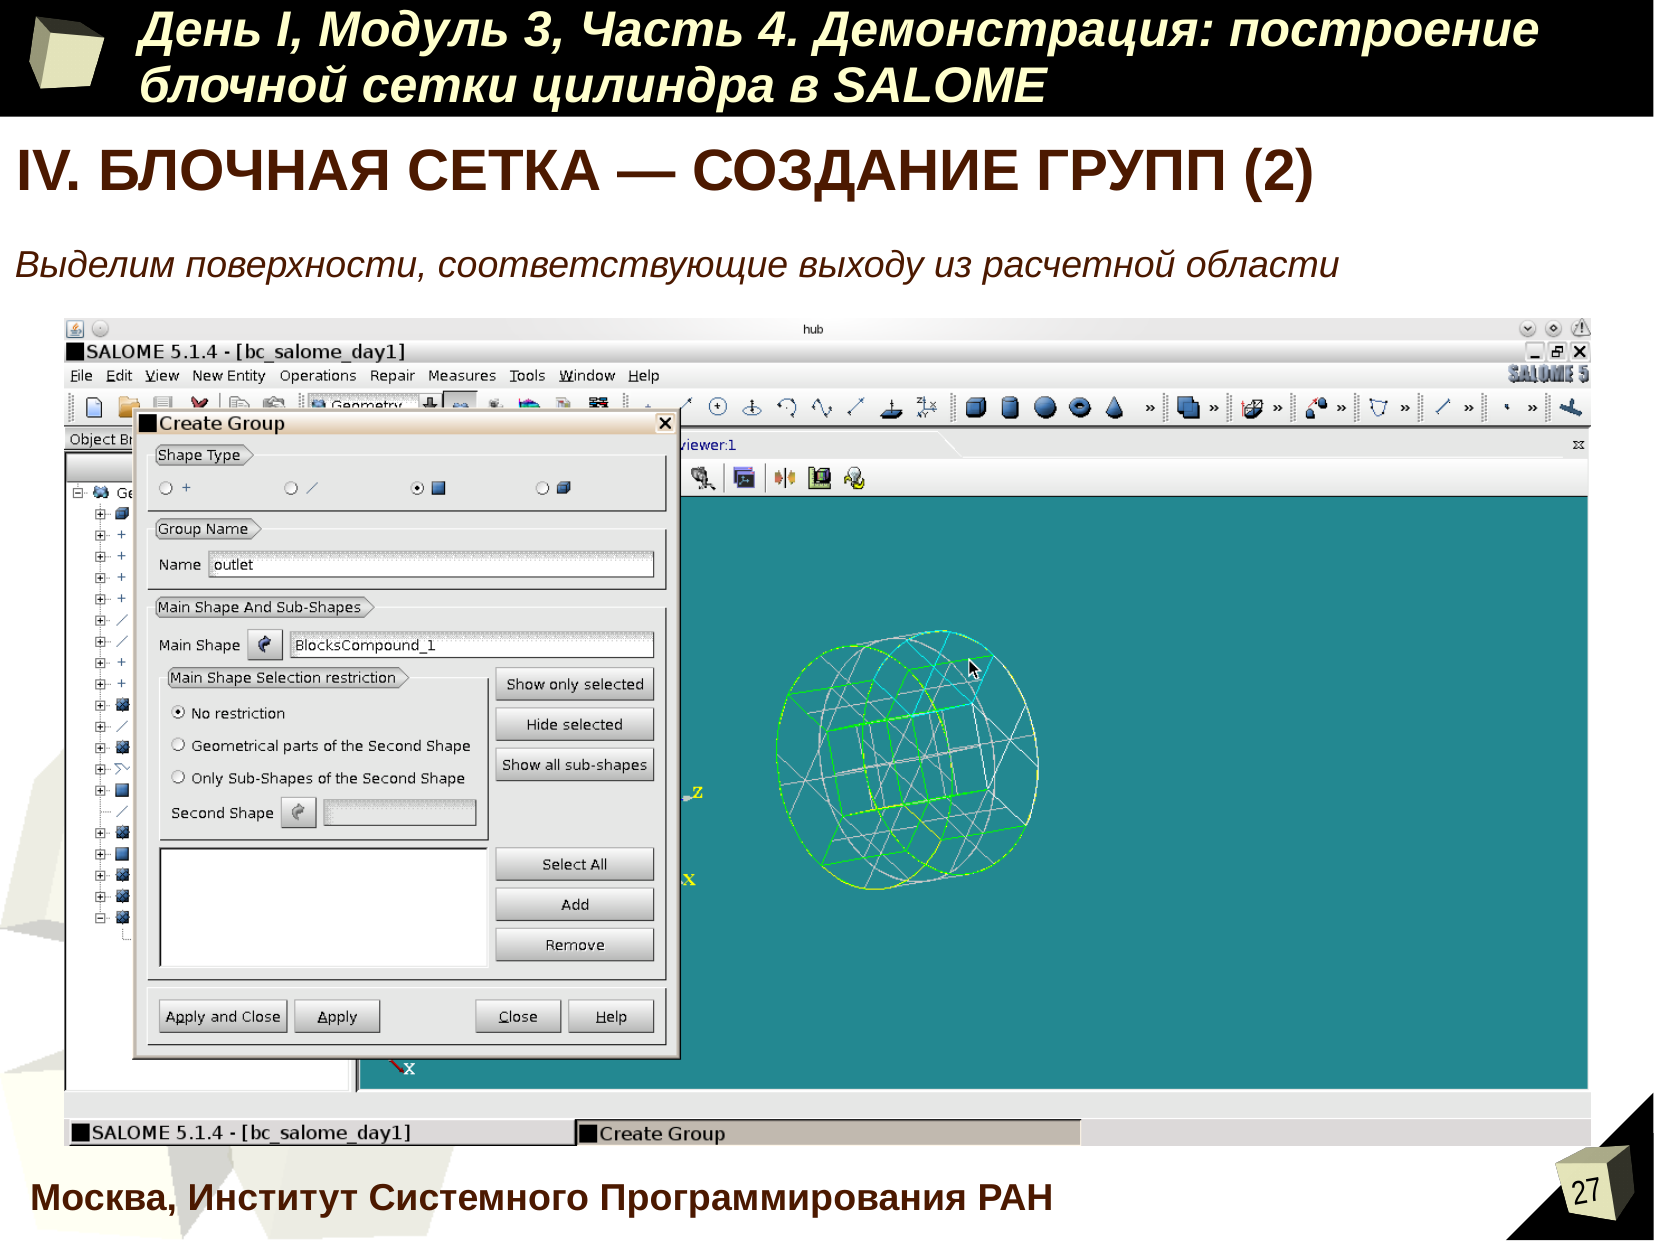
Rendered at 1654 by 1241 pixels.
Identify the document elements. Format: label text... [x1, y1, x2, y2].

picture [464, 1193, 472, 1198]
text_box Выделим поверхности, соответствующие выходу из расчетной области [0, 236, 1654, 294]
picture [0, 318, 1591, 1241]
text_box IV. БЛОЧНАЯ СЕТКА — СОЗДАНИЕ ГРУПП (2) [1, 130, 1654, 211]
